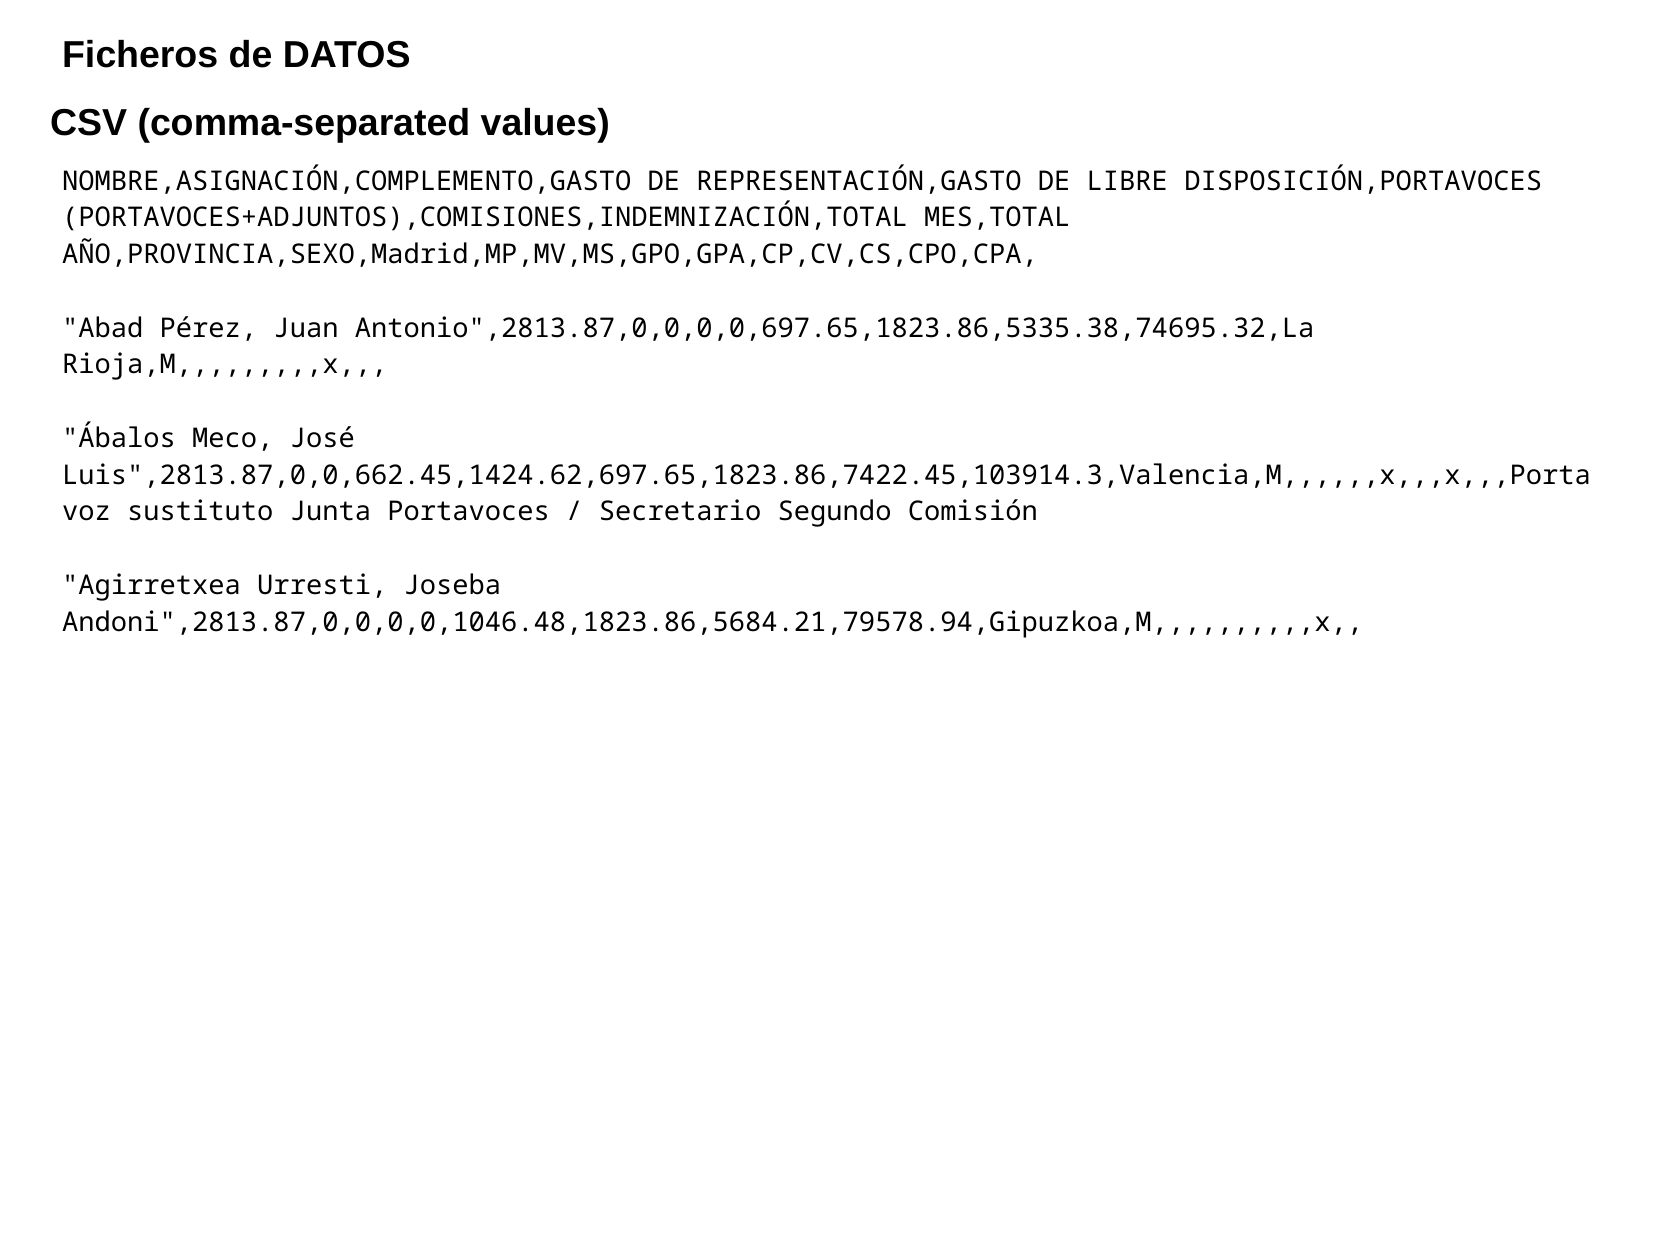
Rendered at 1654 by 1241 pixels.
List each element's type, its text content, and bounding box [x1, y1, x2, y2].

text_box CSV (comma-separated values) [35, 94, 709, 194]
text_box Ficheros de DATOS [47, 25, 603, 83]
text_box NOMBRE,ASIGNACIÓN,COMPLEMENTO,GASTO DE REPRESENTACIÓN,GASTO DE LIBRE DISPOSICIÓN,PORTAVOCES (PORTAVOCES+ADJUNTOS),COMISIONES,INDEMNIZACIÓN,TOTAL MES,TOTAL AÑO,PROVINCIA,SEXO,Madrid,MP,MV,MS,GPO,GPA,CP,CV,CS,CPO,CPA, "Abad Pérez, Juan Antonio",2813.87,0,0,0,0,697.65,1823.86,5335.38,74695.32,La Rioja,M,,,,,,,,,x,,, "Ábalos Meco, José Luis",2813.87,0,0,662.45,1424.62,697.65,1823.86,7422.45,103914.3,Valencia,M,,,,,,x,,,x,,,Portavoz sustituto Junta Portavoces / Secretario Segundo Comisión "Agirretxea Urresti, Joseba Andoni",2813.87,0,0,0,0,1046.48,1823.86,5684.21,79578.94,Gipuzkoa,M,,,,,,,,,,x,, [47, 154, 1607, 579]
